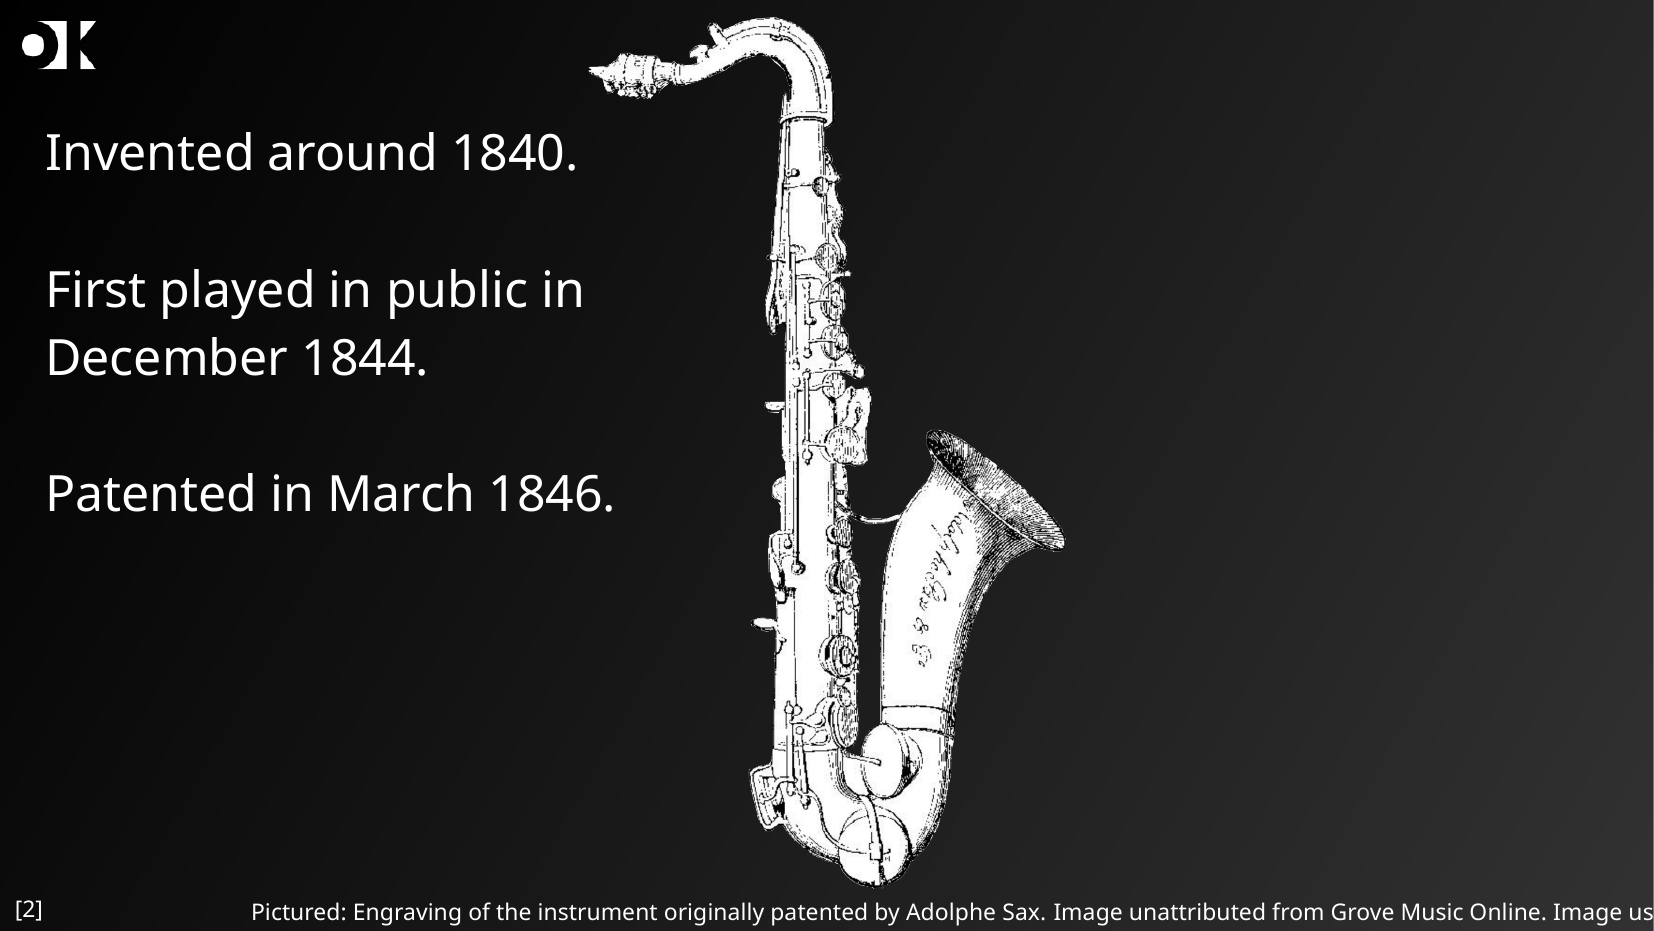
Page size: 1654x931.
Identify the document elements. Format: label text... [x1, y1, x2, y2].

text_box Pictured: Engraving of the instrument originally patented by Adolphe Sax. Image unattributed from Grove Music Online. Image used under Fair Dealing. [236, 888, 1654, 931]
text_box Invented around 1840. First played in public in December 1844. Patented in March 1846. [30, 109, 554, 473]
text_box [2] [0, 885, 57, 928]
picture [0, 0, 1654, 931]
